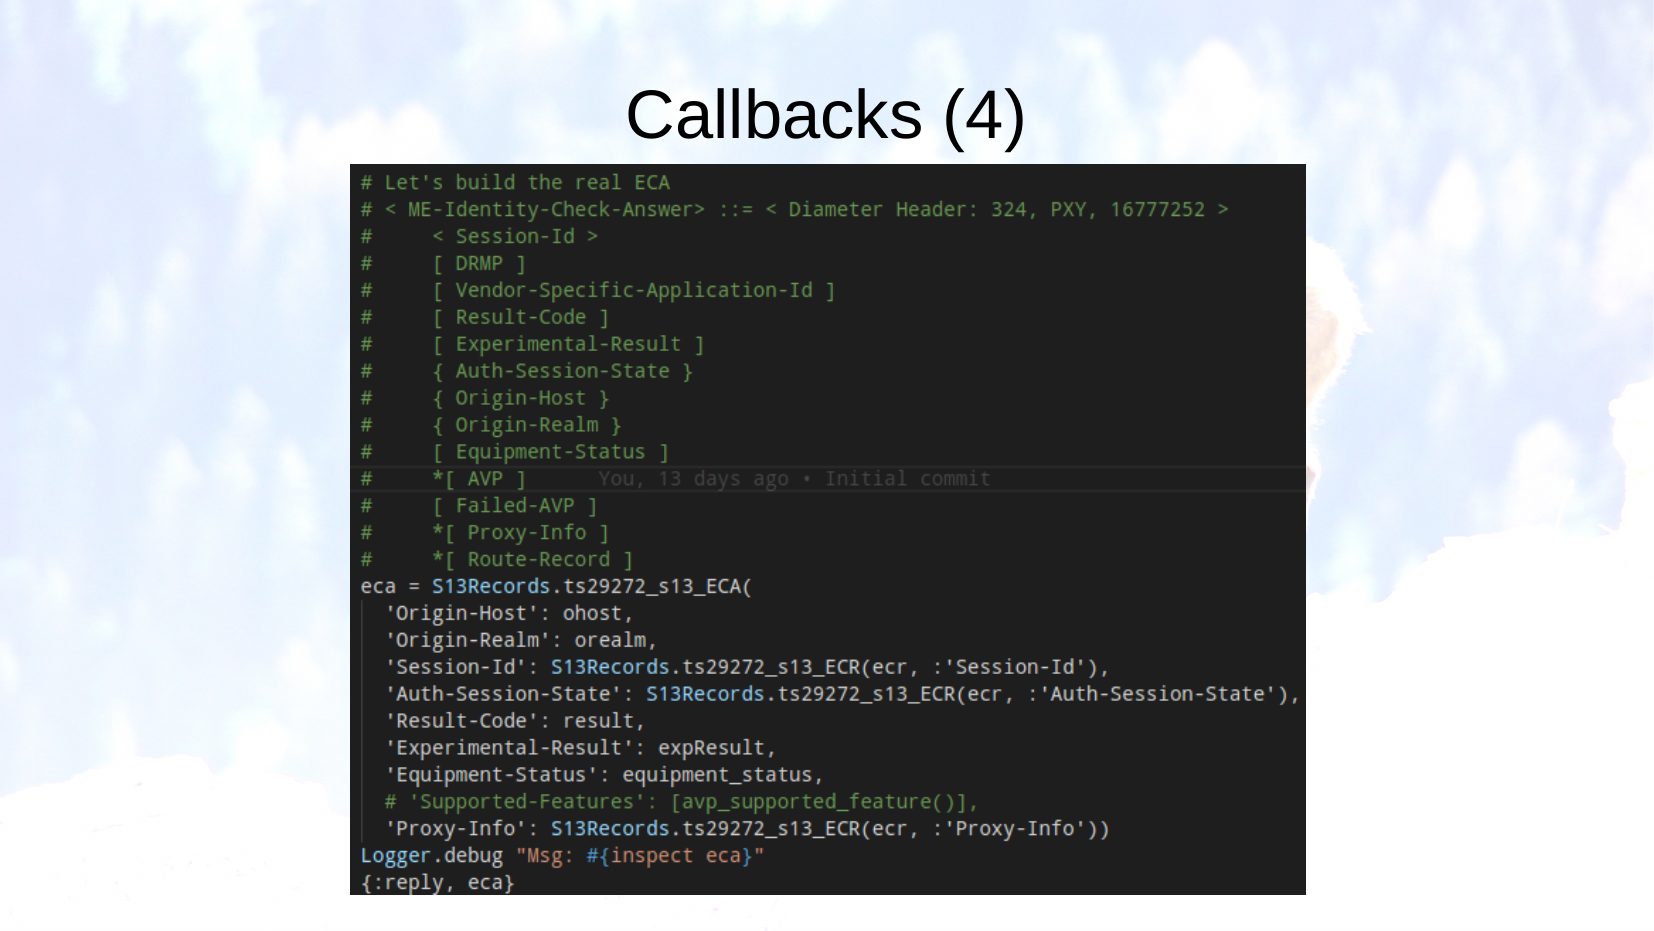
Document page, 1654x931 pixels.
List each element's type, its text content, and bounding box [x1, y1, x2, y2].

picture [0, 0, 1654, 931]
title Callbacks (4) [82, 37, 1571, 193]
